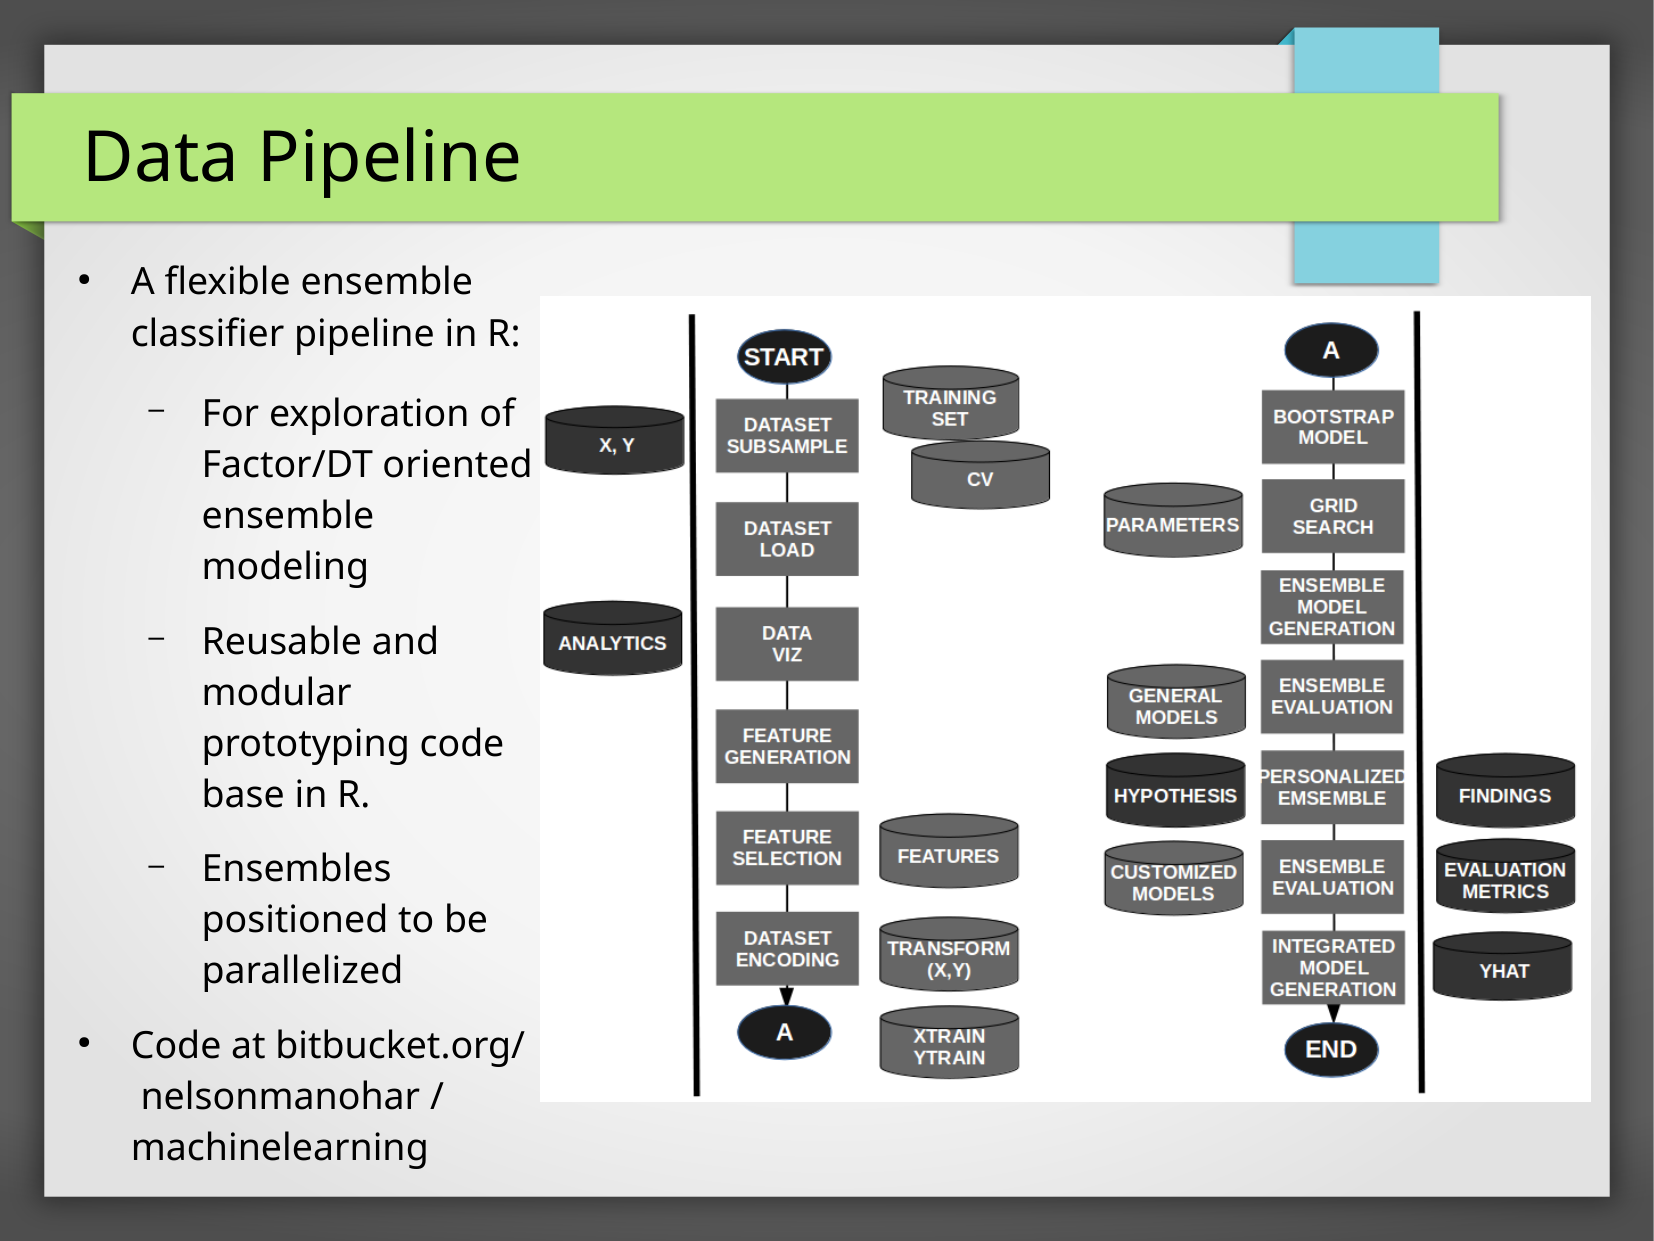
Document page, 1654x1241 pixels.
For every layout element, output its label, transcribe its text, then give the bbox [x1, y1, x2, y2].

title Data Pipeline [82, 94, 1264, 213]
list A flexible ensemble classifier pipeline in R: For exploration of Factor/DT oriented ensemble modeling Reusable and modular prototyping code base in R. Ensembles positioned to be parallelized Code at bitbucket.org/ nelsonmanohar / machinelearning [60, 255, 535, 1180]
picture [0, 0, 1654, 1241]
